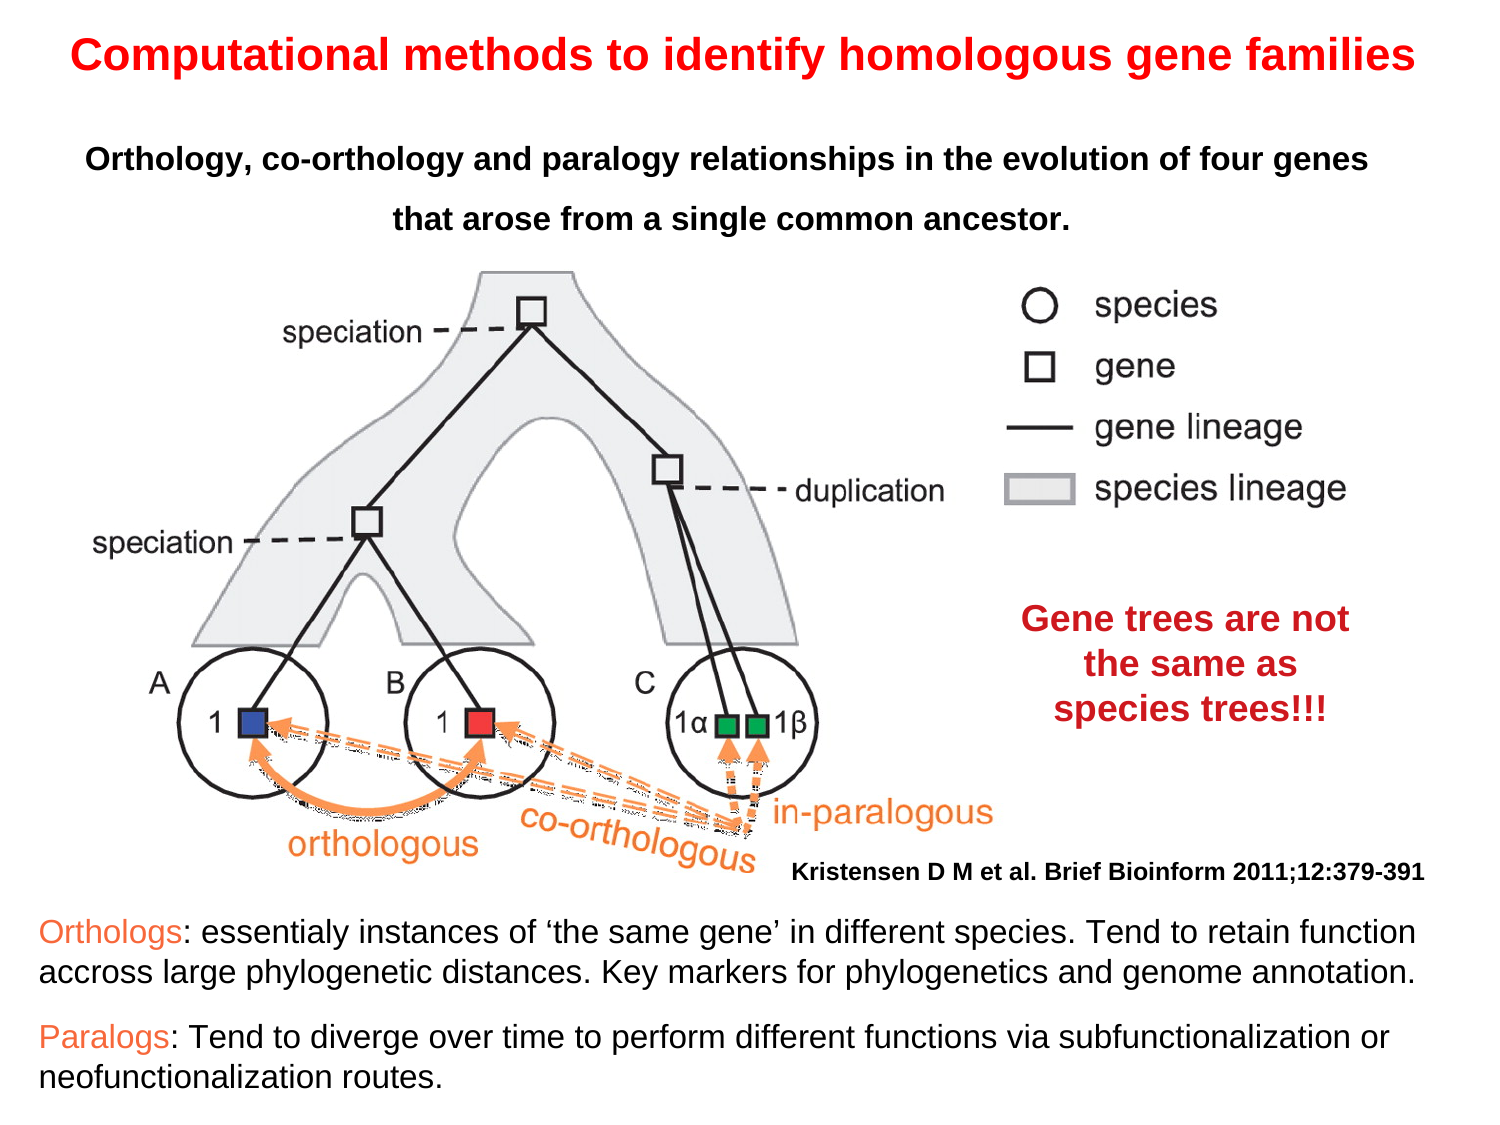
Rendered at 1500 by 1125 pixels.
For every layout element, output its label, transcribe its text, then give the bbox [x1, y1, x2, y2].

text_box Paralogs: Tend to diverge over time to perform different functions via subfunctionalization or neofunctionalization routes. [23, 1007, 1430, 1103]
text_box Orthologs: essentialy instances of ‘the same gene’ in different species. Tend to retain function accross large phylogenetic distances. Key markers for phylogenetics and genome annotation. [23, 902, 1484, 998]
text_box Computational methods to identify homologous gene families [54, 17, 1433, 88]
picture [93, 269, 1348, 873]
text_box Orthology, co-orthology and paralogy relationships in the evolution of four genes that arose from a single common ancestor. [11, 117, 1454, 235]
text_box Kristensen D M et al. Brief Bioinform 2011;12:379-391 [791, 855, 1500, 898]
text_box Gene trees are not the same as species trees!!! [1005, 586, 1376, 737]
